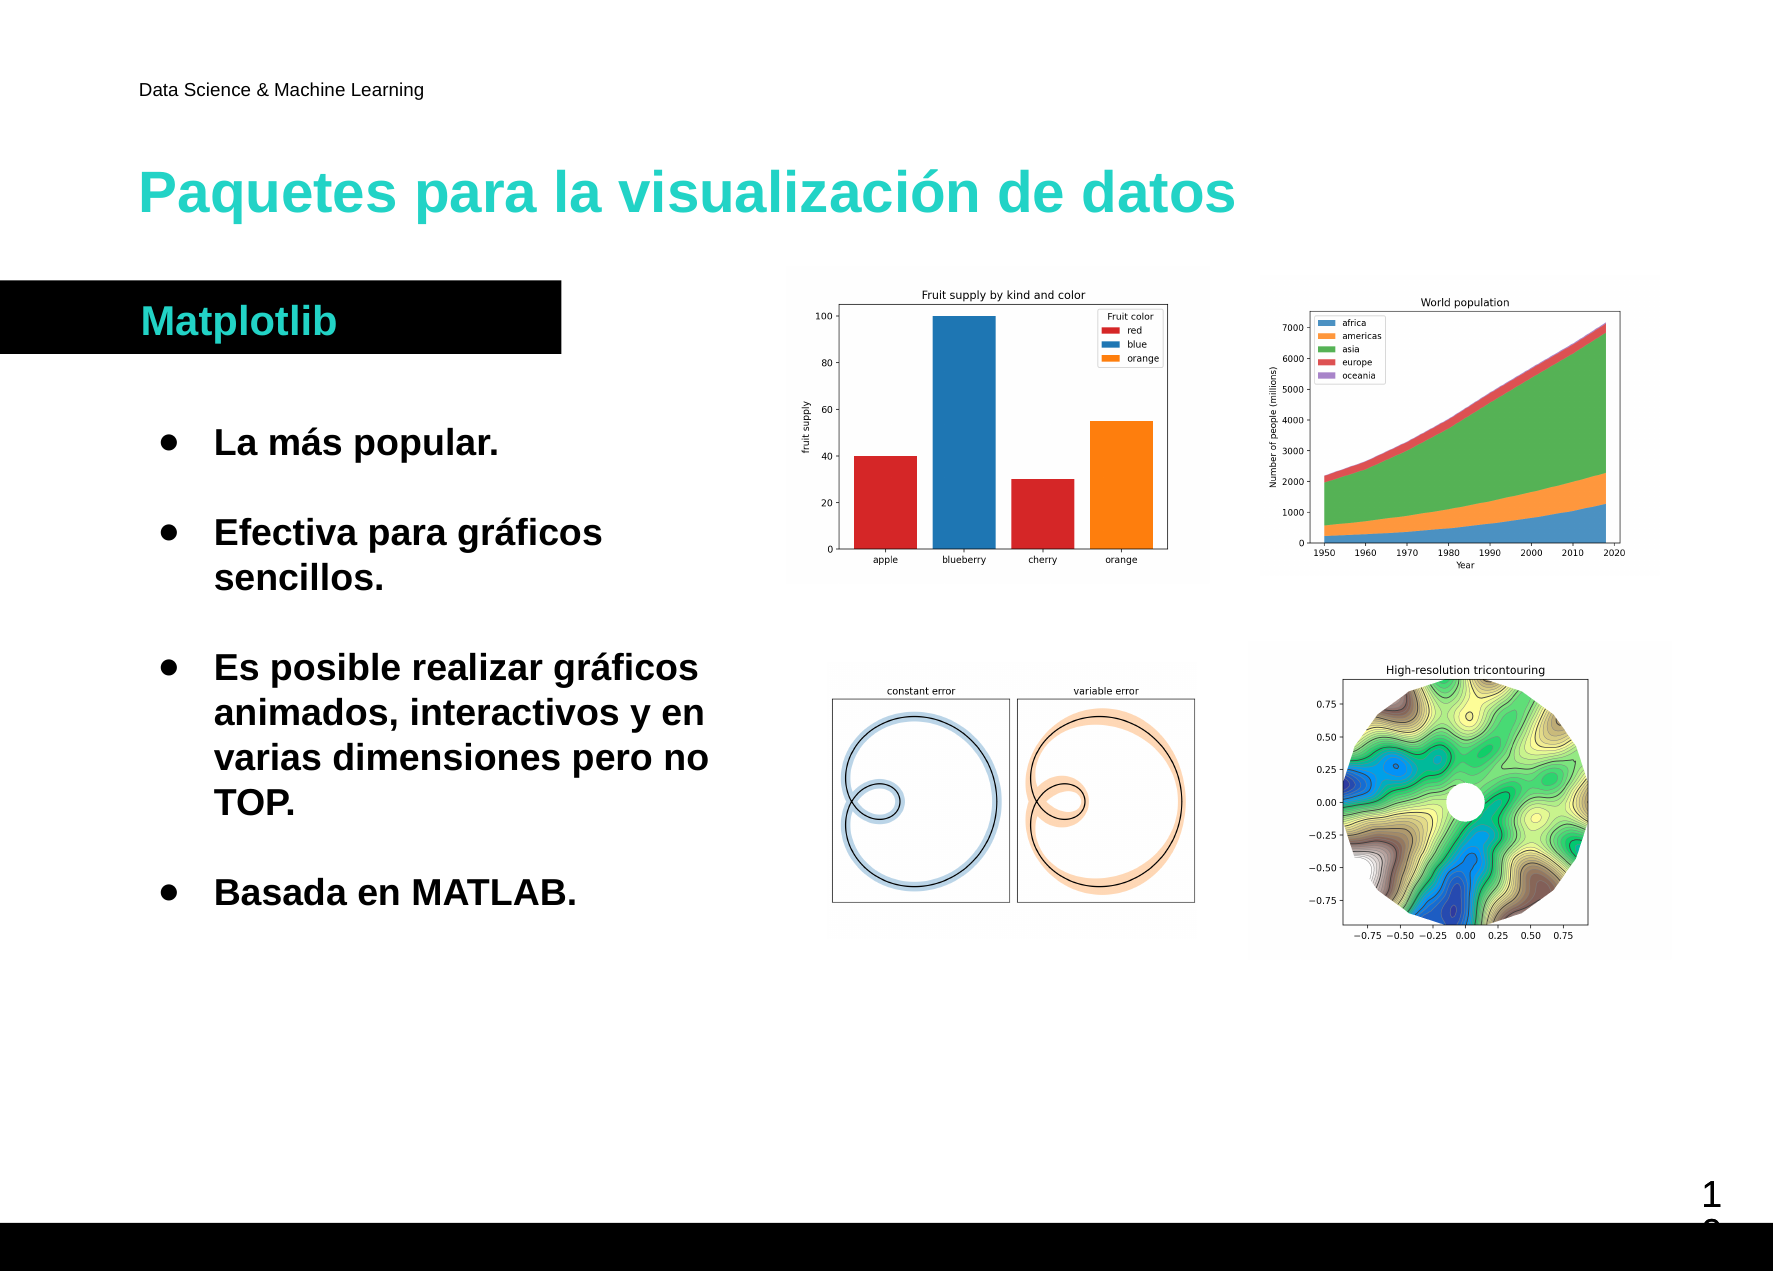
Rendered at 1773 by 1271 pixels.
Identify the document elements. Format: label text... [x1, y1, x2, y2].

list La más popular. Efectiva para gráficos sencillos. Es posible realizar gráficos animados, interactivos y en varias dimensiones pero no TOP. Basada en MATLAB. [123, 410, 787, 871]
text_box 1 [1686, 1162, 1756, 1223]
list Data Science & Machine Learning [123, 70, 1562, 116]
picture [1248, 641, 1672, 960]
picture [1260, 275, 1660, 576]
picture [827, 662, 1197, 939]
title Paquetes para la visualización de datos [123, 147, 1562, 248]
text_box [0, 280, 562, 354]
list Matplotlib [123, 286, 786, 378]
picture [786, 266, 1210, 584]
